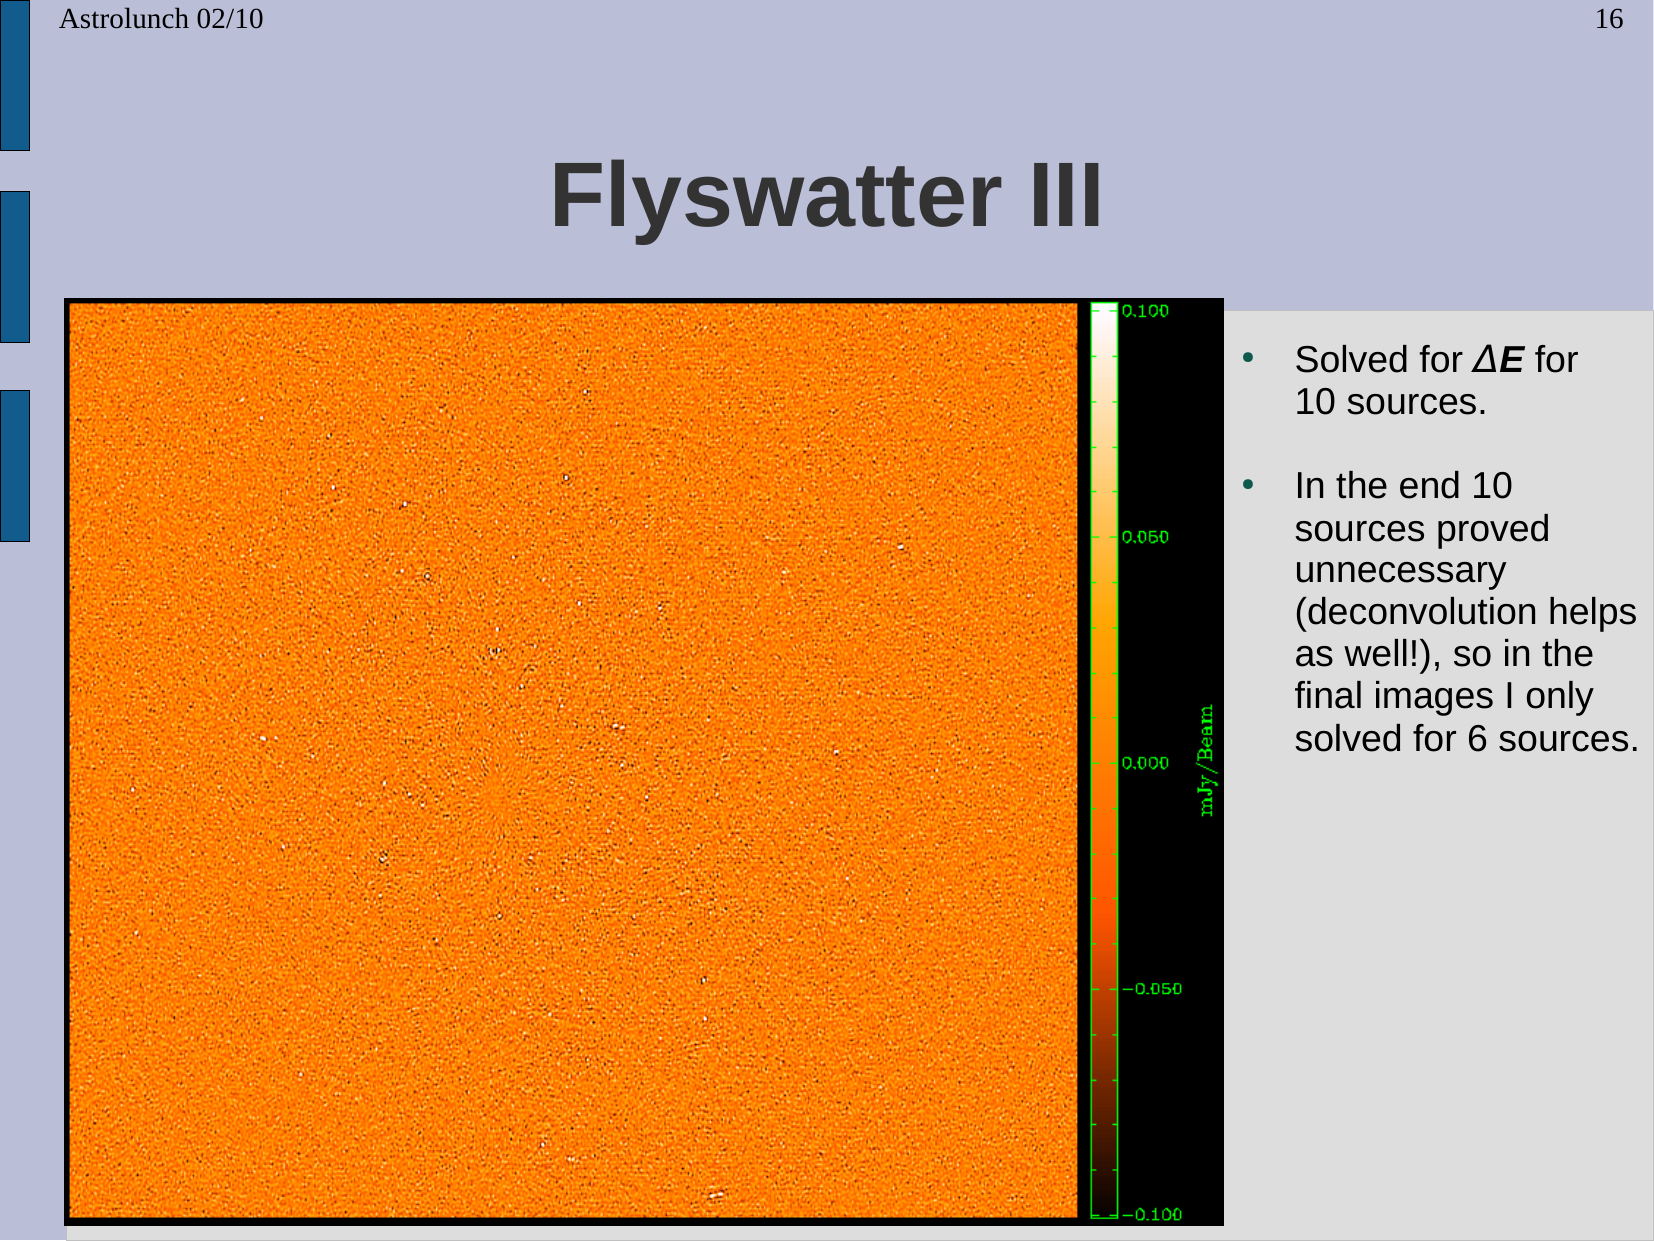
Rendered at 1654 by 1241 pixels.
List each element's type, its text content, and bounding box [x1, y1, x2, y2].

picture [64, 298, 1224, 1226]
list Solved for ΔE for 10 sources. In the end 10 sources proved unnecessary (deconvolution helps as well!), so in the final images I only solved for 6 sources. [1223, 337, 1654, 1163]
title Flyswatter III [121, 91, 1534, 299]
